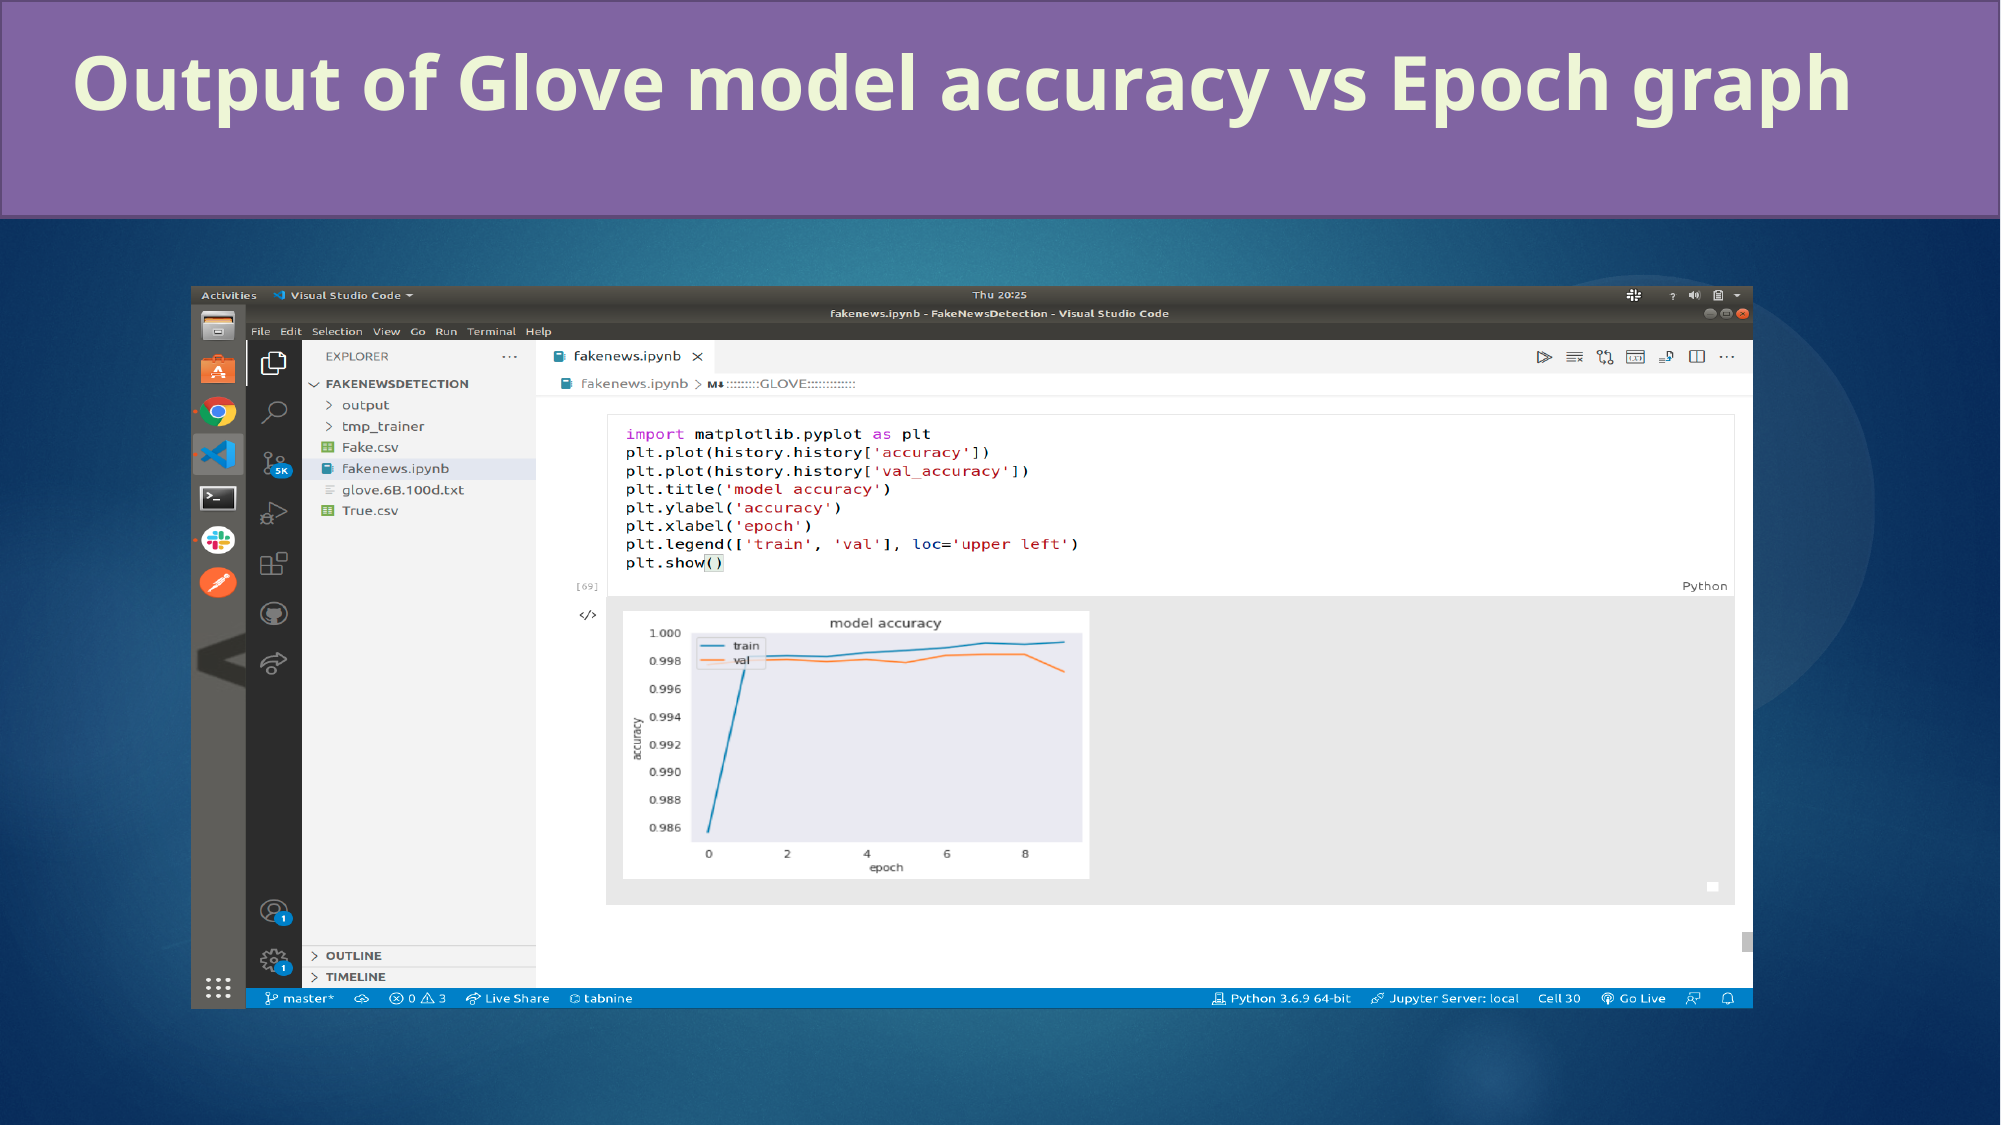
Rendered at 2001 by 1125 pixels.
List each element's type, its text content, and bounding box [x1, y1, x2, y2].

text_box [0, 0, 2000, 217]
picture [0, 0, 2001, 1125]
text_box Output of Glove model accuracy vs Epoch graph [24, 28, 1903, 333]
